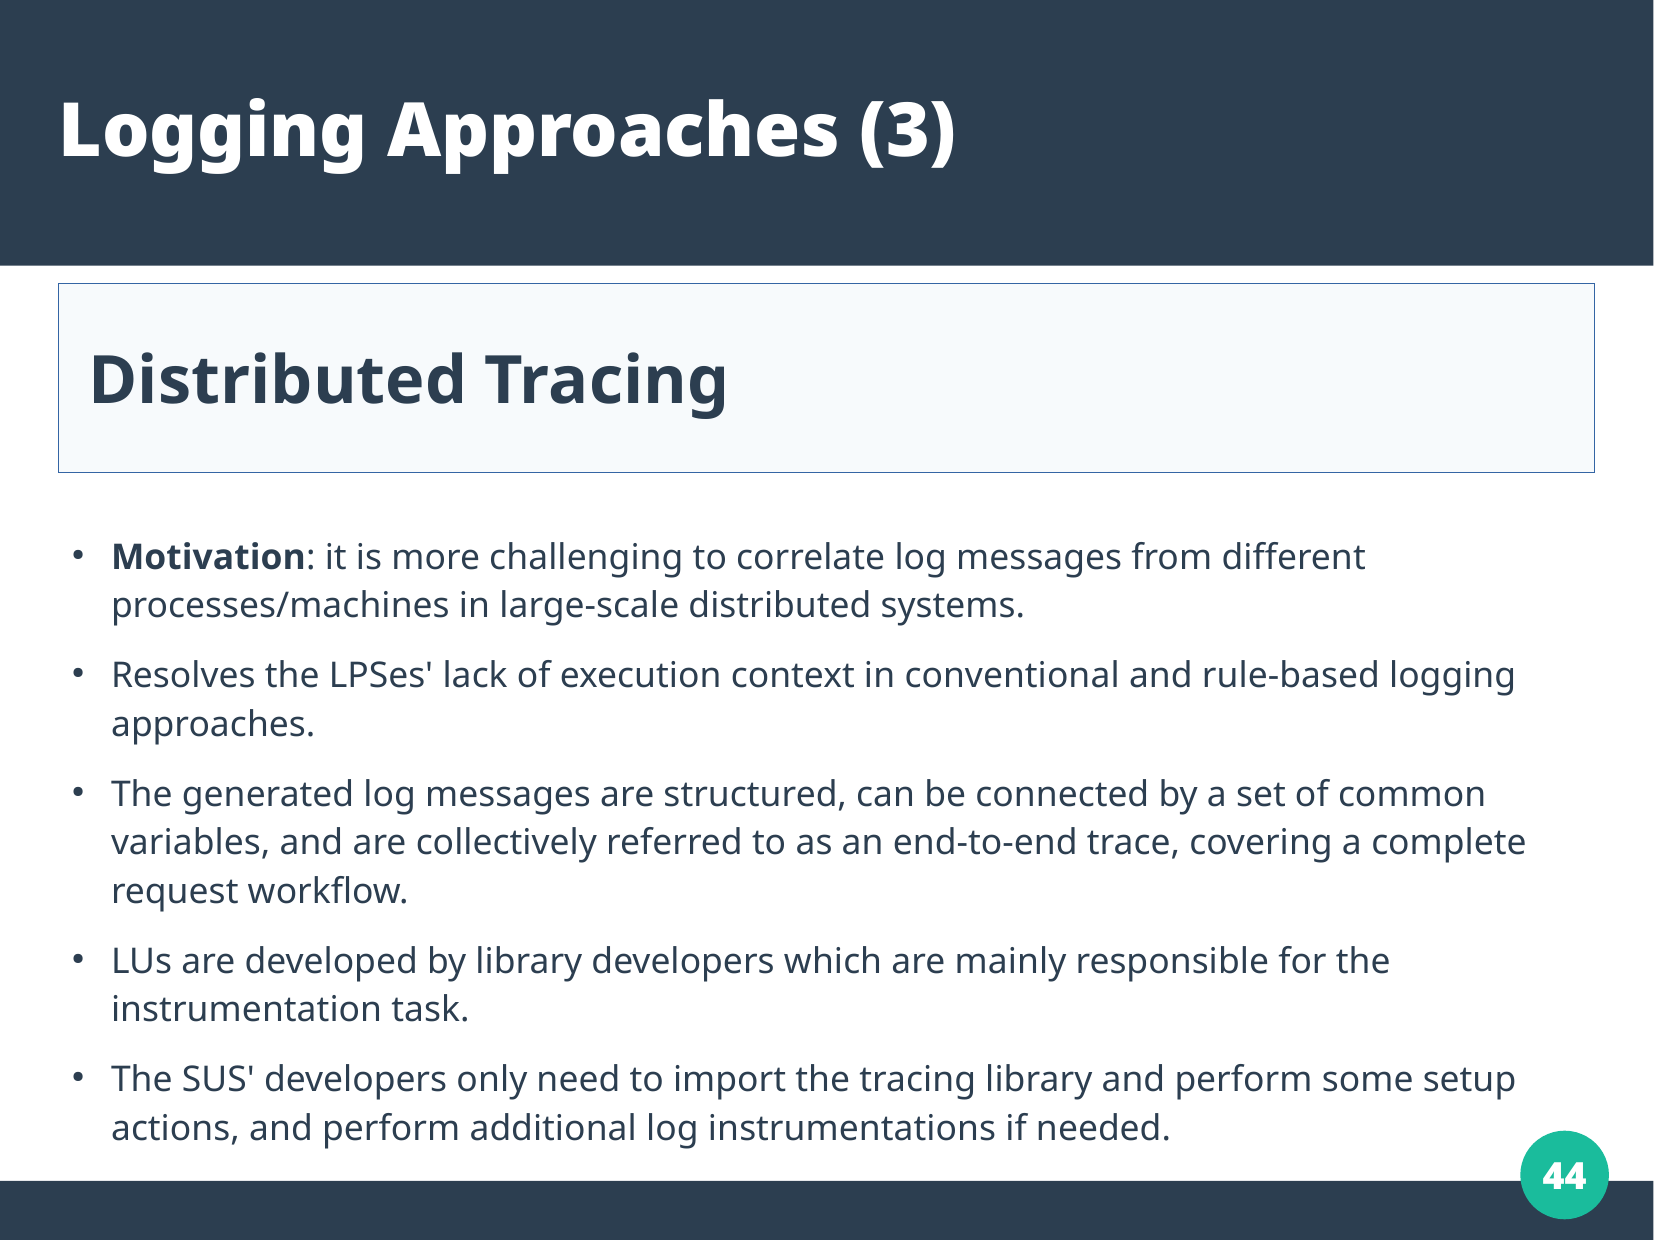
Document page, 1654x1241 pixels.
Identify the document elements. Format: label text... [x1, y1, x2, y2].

text_box Distributed Tracing [53, 307, 1560, 449]
title Logging Approaches (3) [58, 49, 1595, 207]
text_box [58, 283, 1595, 473]
list Motivation: it is more challenging to correlate log messages from different processes/machines in large-scale distributed systems. Resolves the LPSes' lack of execution context in conventional and rule-based logging approaches. The generated log messages are structured, can be connected by a set of common variables, and are collectively referred to as an end-to-end trace, covering a complete request workflow. LUs are developed by library developers which are mainly responsible for the instrumentation task. The SUS' developers only need to import the tracing library and perform some setup actions, and perform additional log instrumentations if needed. [58, 531, 1595, 1152]
